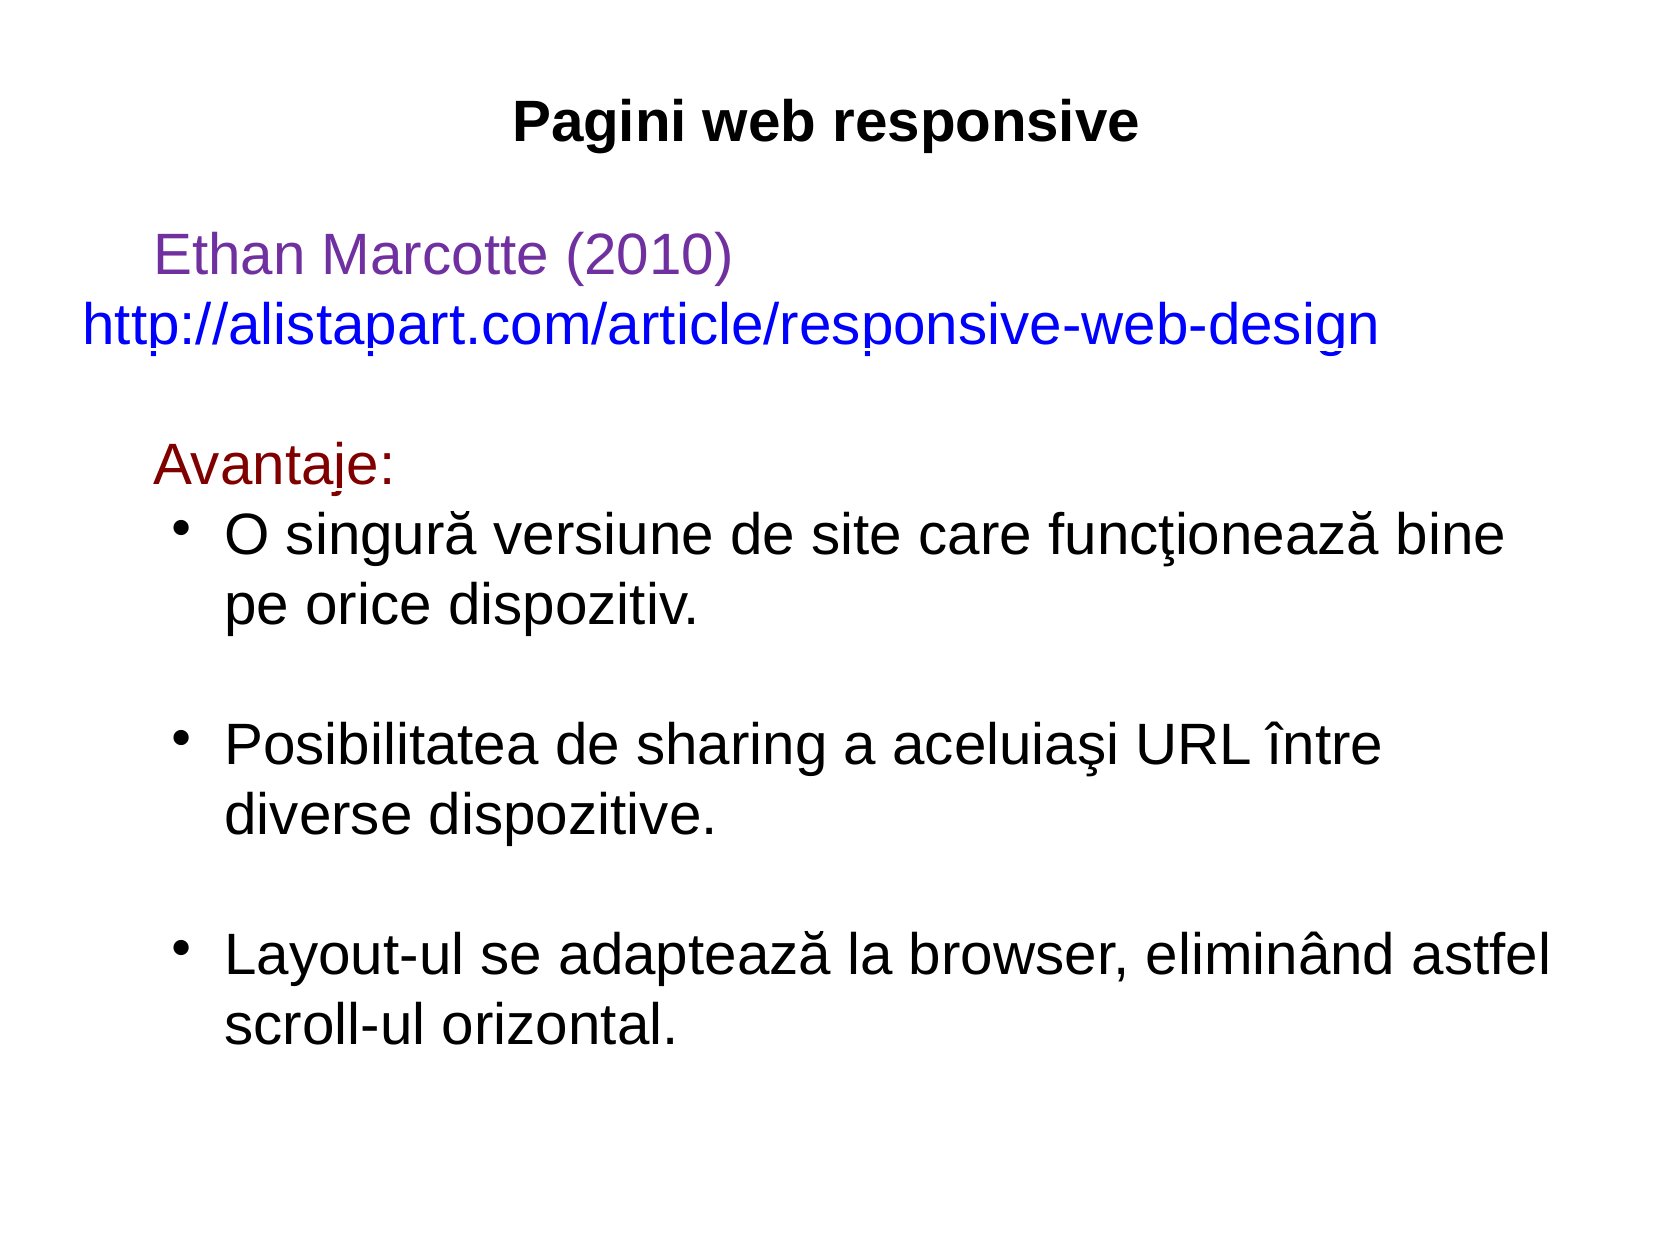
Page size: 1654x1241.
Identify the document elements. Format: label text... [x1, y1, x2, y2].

text_box Pagini web responsive [82, 47, 1571, 189]
text_box Ethan Marcotte (2010) http://alistapart.com/article/responsive-web-design Avantaje: O singură versiune de site care funcţionează bine pe orice dispozitiv. Posibilitatea de sharing a aceluiaşi URL între diverse dispozitive. Layout-ul se adaptează la browser, eliminând astfel scroll-ul orizontal. [82, 216, 1571, 936]
